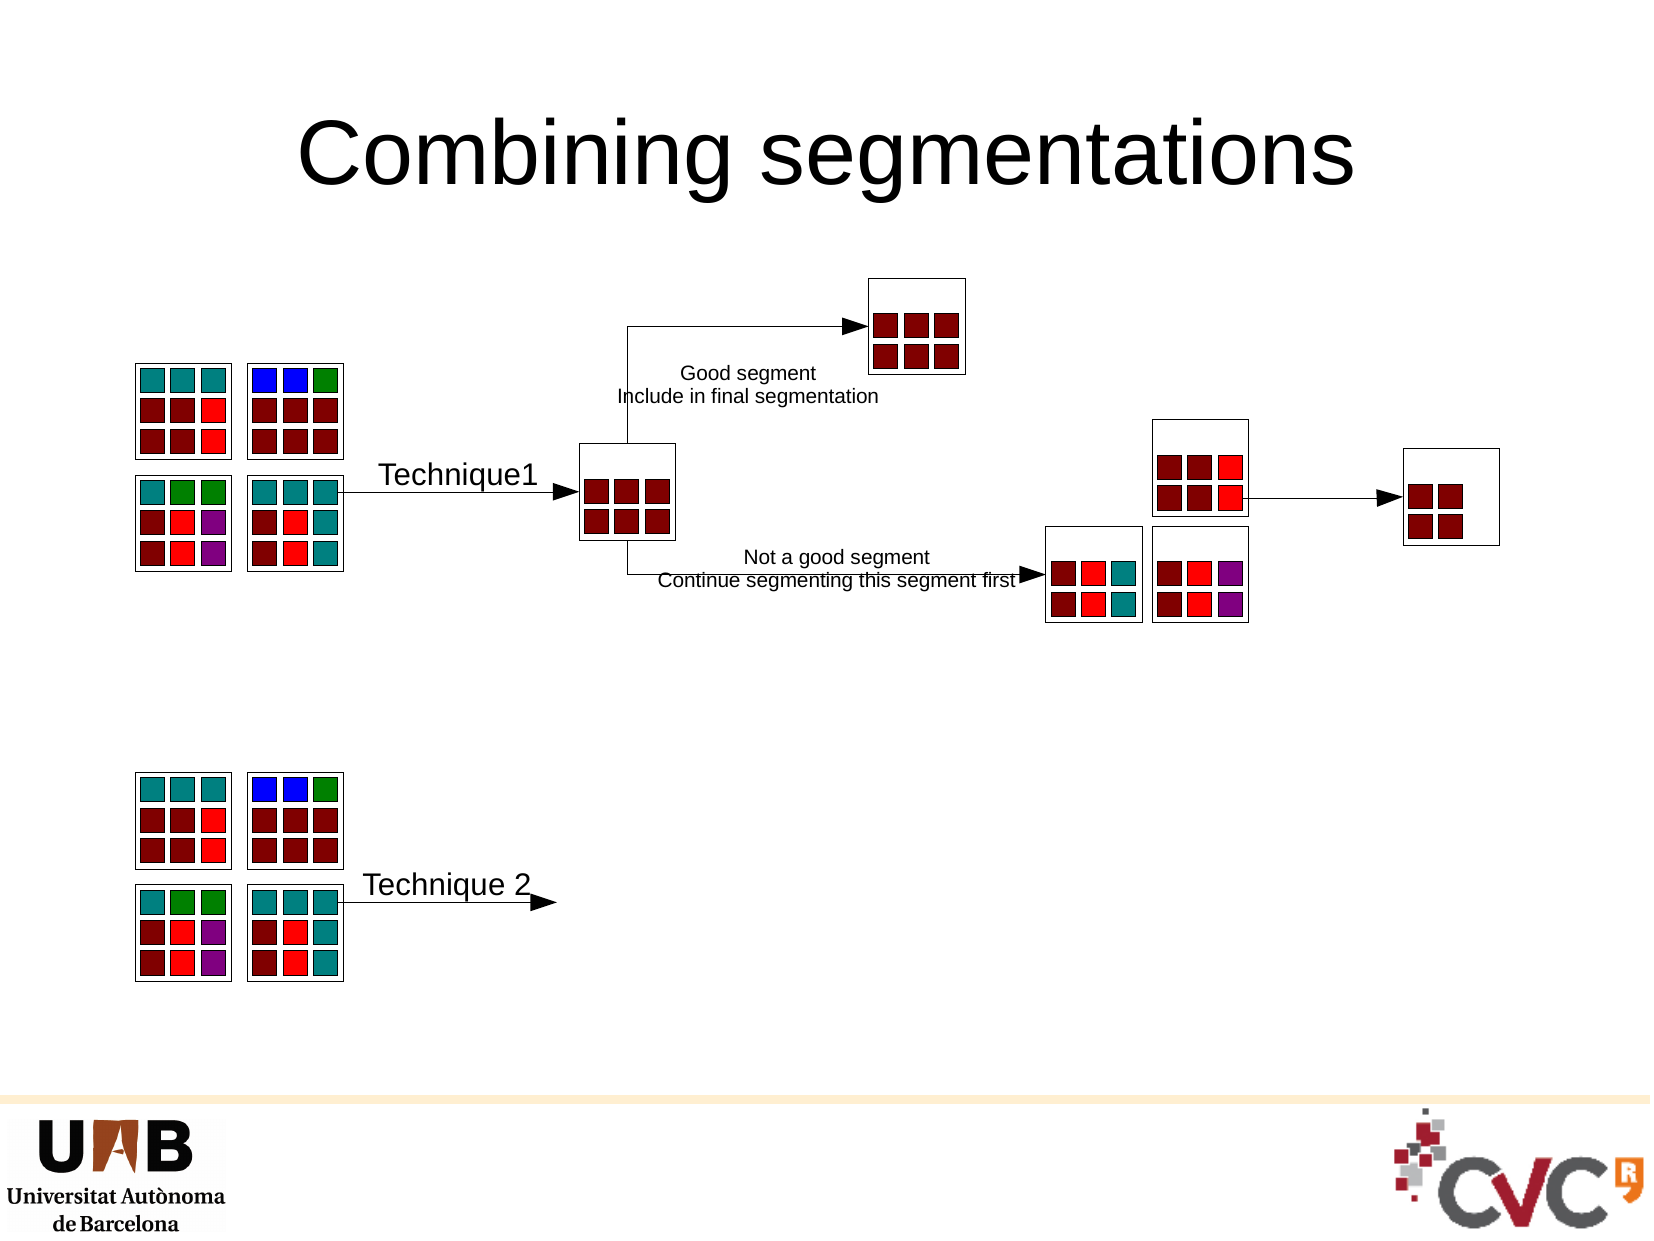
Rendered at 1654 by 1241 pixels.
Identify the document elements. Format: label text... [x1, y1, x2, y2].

text_box [252, 808, 277, 833]
text_box [645, 509, 670, 534]
text_box [283, 777, 308, 802]
picture [7, 1119, 226, 1232]
text_box [170, 398, 195, 423]
text_box [283, 541, 308, 566]
text_box [201, 838, 226, 863]
text_box [1157, 592, 1182, 617]
text_box [283, 950, 308, 976]
text_box [313, 541, 338, 566]
text_box [170, 429, 195, 454]
text_box [283, 510, 308, 535]
text_box [1187, 455, 1212, 480]
text_box [313, 950, 338, 976]
text_box [313, 777, 338, 802]
text_box [140, 777, 165, 802]
picture [1393, 1107, 1650, 1235]
text_box [584, 509, 609, 534]
text_box [252, 368, 277, 393]
text_box [313, 480, 338, 505]
text_box [201, 480, 226, 505]
text_box [1111, 561, 1136, 586]
text_box [201, 890, 226, 915]
text_box [170, 480, 195, 505]
text_box [140, 429, 165, 454]
text_box [1051, 592, 1076, 617]
text_box [283, 398, 308, 423]
text_box [170, 838, 195, 863]
text_box [140, 480, 165, 505]
text_box [252, 890, 277, 915]
text_box [201, 808, 226, 833]
text_box [201, 368, 226, 393]
text_box [140, 950, 165, 976]
text_box [252, 510, 277, 535]
text_box [252, 480, 277, 505]
text_box [201, 777, 226, 802]
text_box [614, 509, 639, 534]
text_box [283, 838, 308, 863]
text_box [170, 950, 195, 976]
text_box [170, 920, 195, 945]
text_box [934, 344, 959, 369]
text_box [1051, 561, 1076, 586]
text_box [313, 368, 338, 393]
text_box [1157, 485, 1182, 511]
text_box [283, 429, 308, 454]
text_box [1081, 592, 1106, 617]
text_box [140, 368, 165, 393]
text_box [170, 541, 195, 566]
text_box [201, 950, 226, 976]
text_box [170, 808, 195, 833]
text_box [140, 541, 165, 566]
text_box [1187, 561, 1212, 586]
text_box [645, 479, 670, 504]
text_box [1438, 514, 1463, 539]
text_box [313, 429, 338, 454]
text_box [201, 429, 226, 454]
text_box [1438, 484, 1463, 509]
text_box [1157, 455, 1182, 480]
text_box [252, 777, 277, 802]
text_box [283, 368, 308, 393]
text_box [313, 838, 338, 863]
text_box [313, 510, 338, 535]
text_box [140, 838, 165, 863]
text_box [252, 838, 277, 863]
text_box [252, 541, 277, 566]
text_box [140, 920, 165, 945]
text_box [170, 510, 195, 535]
text_box [313, 890, 338, 915]
text_box [201, 541, 226, 566]
text_box [1111, 592, 1136, 617]
title Combining segmentations [82, 56, 1571, 250]
text_box [1187, 485, 1212, 511]
text_box [904, 313, 929, 338]
text_box [201, 510, 226, 535]
text_box [313, 398, 338, 423]
text_box [1408, 514, 1433, 539]
text_box [283, 480, 308, 505]
text_box [201, 398, 226, 423]
text_box [1157, 561, 1182, 586]
text_box [614, 479, 639, 504]
text_box [140, 398, 165, 423]
text_box [140, 890, 165, 915]
text_box [252, 398, 277, 423]
text_box [252, 950, 277, 976]
text_box [140, 510, 165, 535]
text_box [1218, 592, 1243, 617]
text_box [873, 313, 898, 338]
text_box [140, 808, 165, 833]
text_box [1408, 484, 1433, 509]
text_box [873, 344, 898, 369]
text_box [1218, 561, 1243, 586]
text_box [252, 920, 277, 945]
text_box [283, 920, 308, 945]
text_box [584, 479, 609, 504]
text_box [1081, 561, 1106, 586]
text_box [252, 429, 277, 454]
text_box [904, 344, 929, 369]
text_box [170, 777, 195, 802]
text_box [1218, 455, 1243, 480]
text_box [201, 920, 226, 945]
text_box [1218, 485, 1243, 511]
text_box [313, 920, 338, 945]
text_box [313, 808, 338, 833]
text_box [170, 368, 195, 393]
text_box [1187, 592, 1212, 617]
text_box [283, 890, 308, 915]
text_box [170, 890, 195, 915]
text_box [934, 313, 959, 338]
text_box [283, 808, 308, 833]
